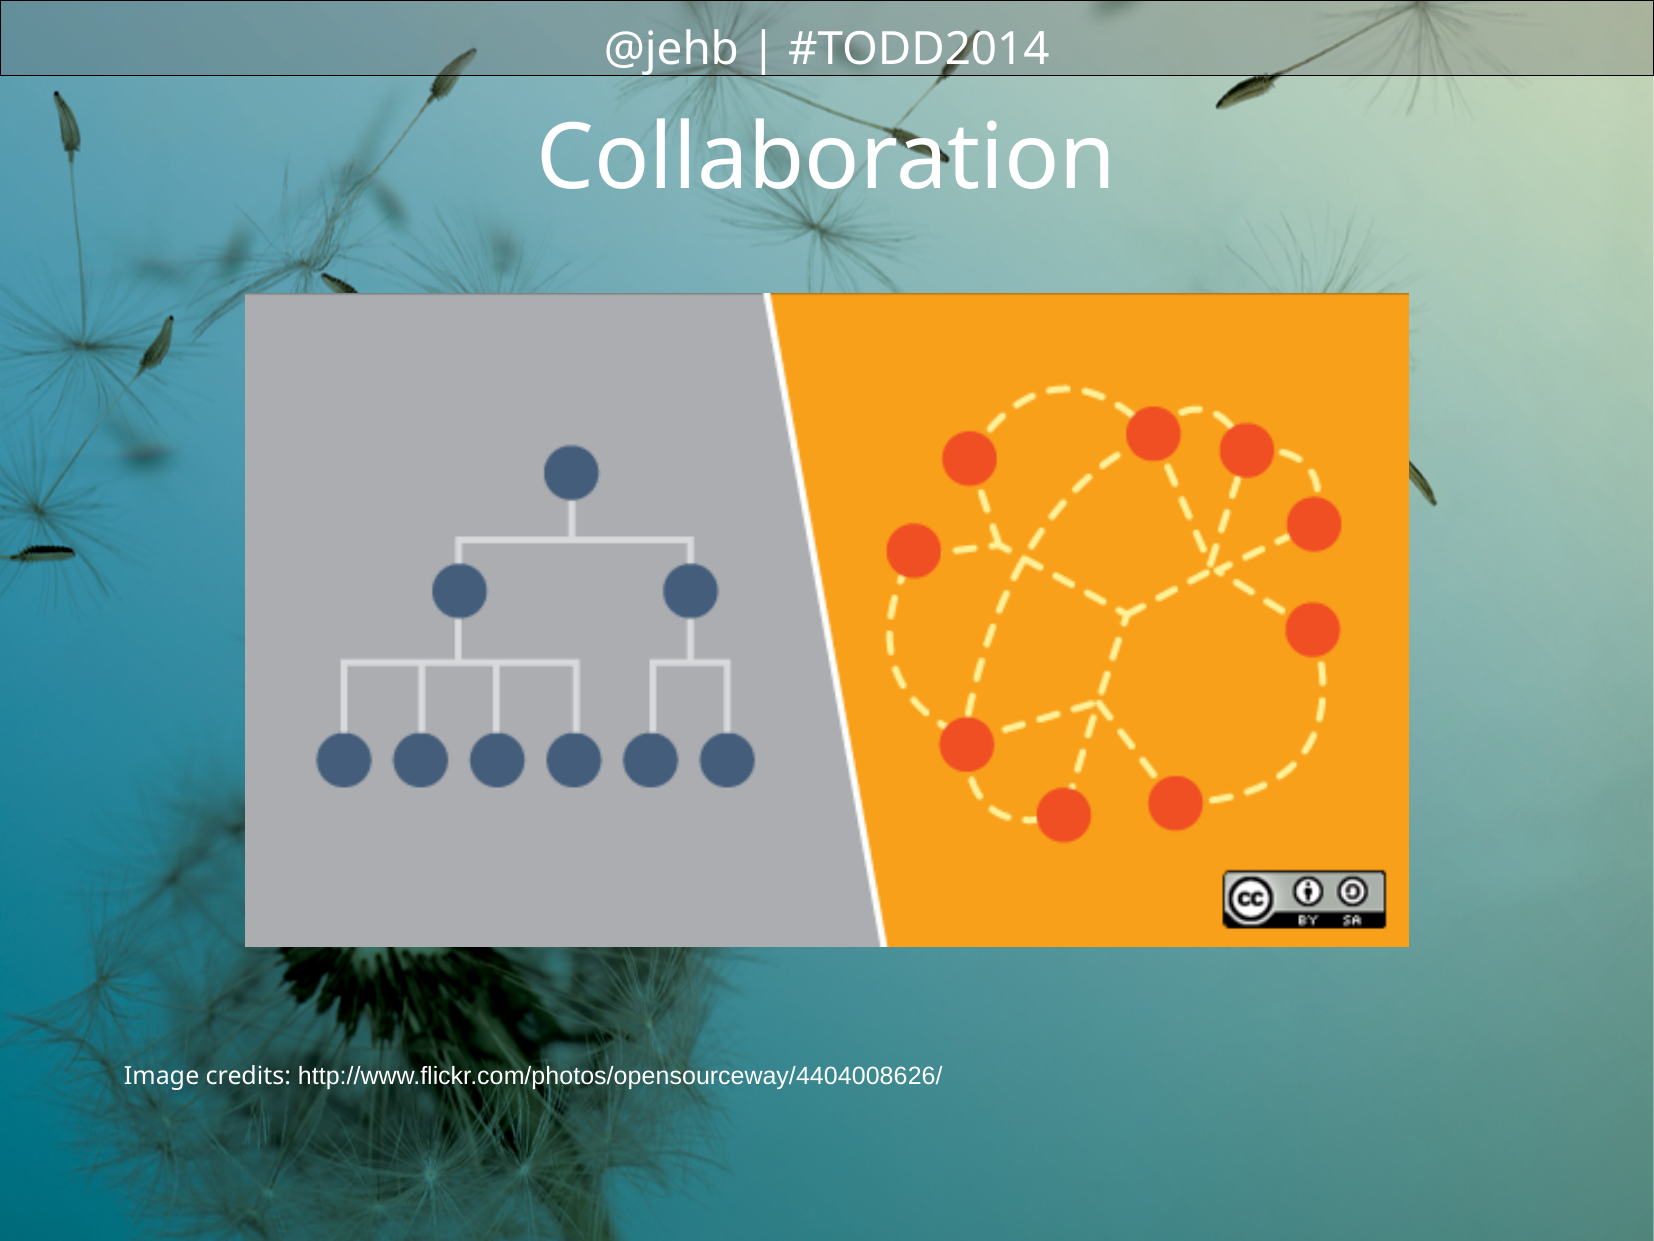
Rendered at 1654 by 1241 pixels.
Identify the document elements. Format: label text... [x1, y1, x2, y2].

text_box Image credits: http://www.flickr.com/photos/opensourceway/4404008626/ [109, 1050, 961, 1095]
picture [0, 76, 1654, 1241]
title Collaboration [82, 49, 1571, 257]
